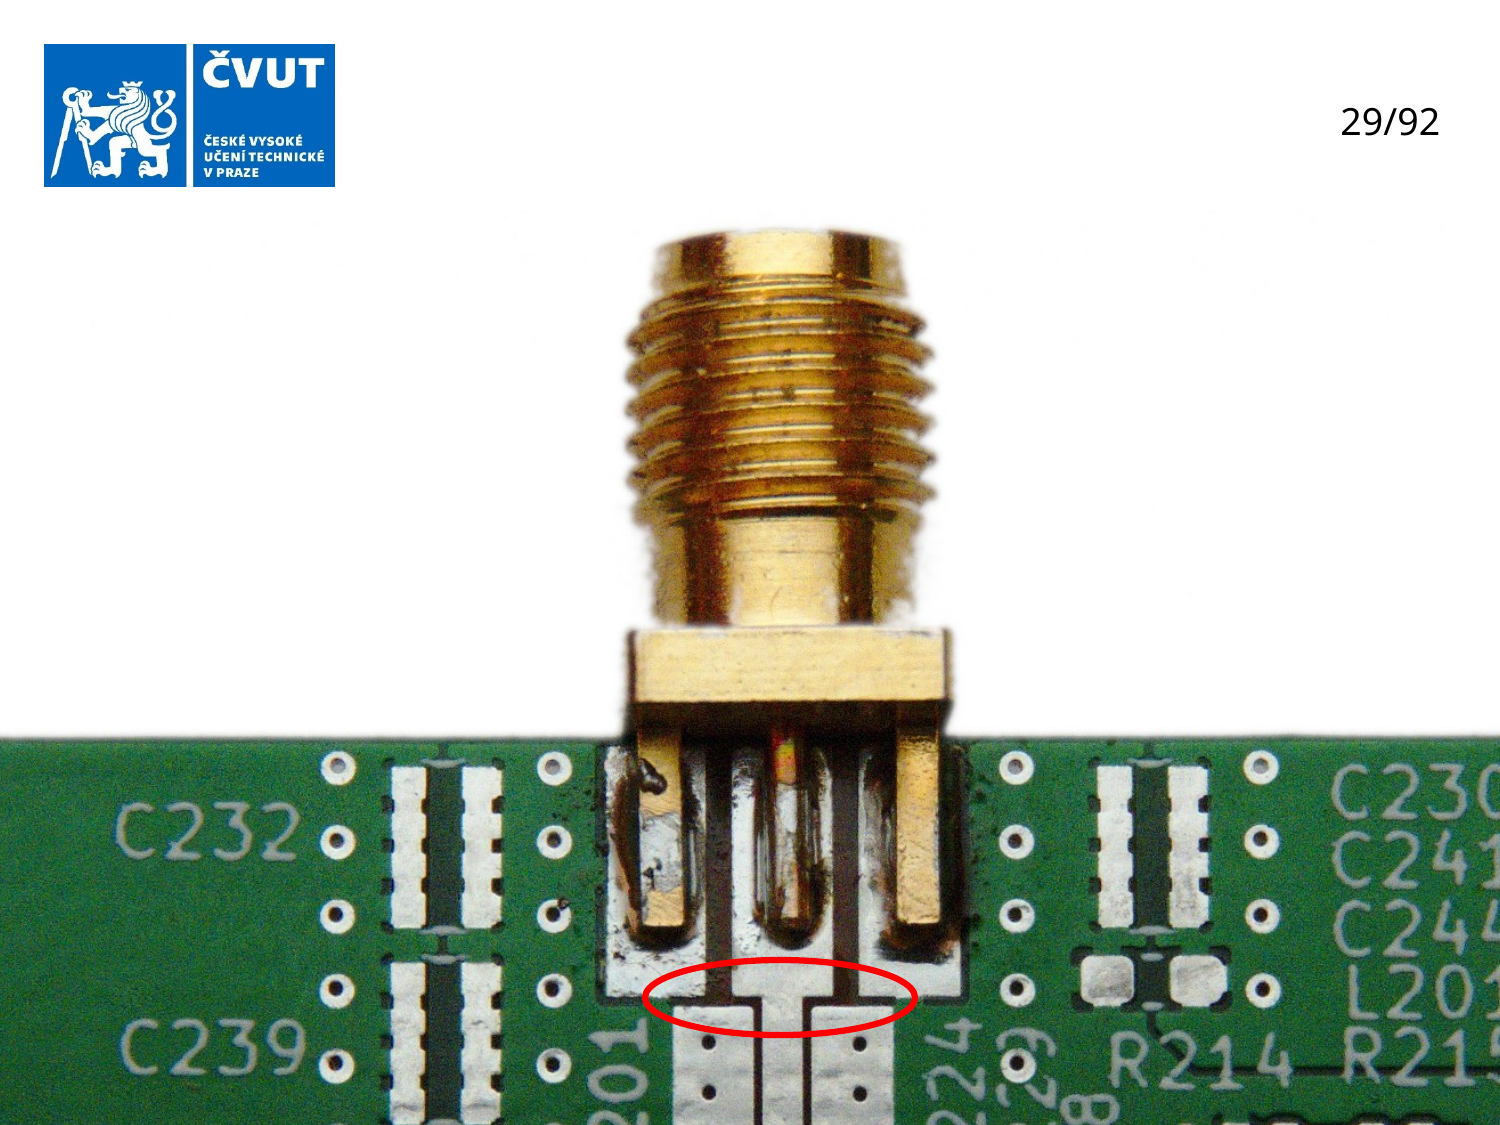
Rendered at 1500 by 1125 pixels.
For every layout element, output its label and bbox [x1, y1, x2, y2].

picture [0, 210, 1500, 1125]
picture [44, 44, 335, 187]
